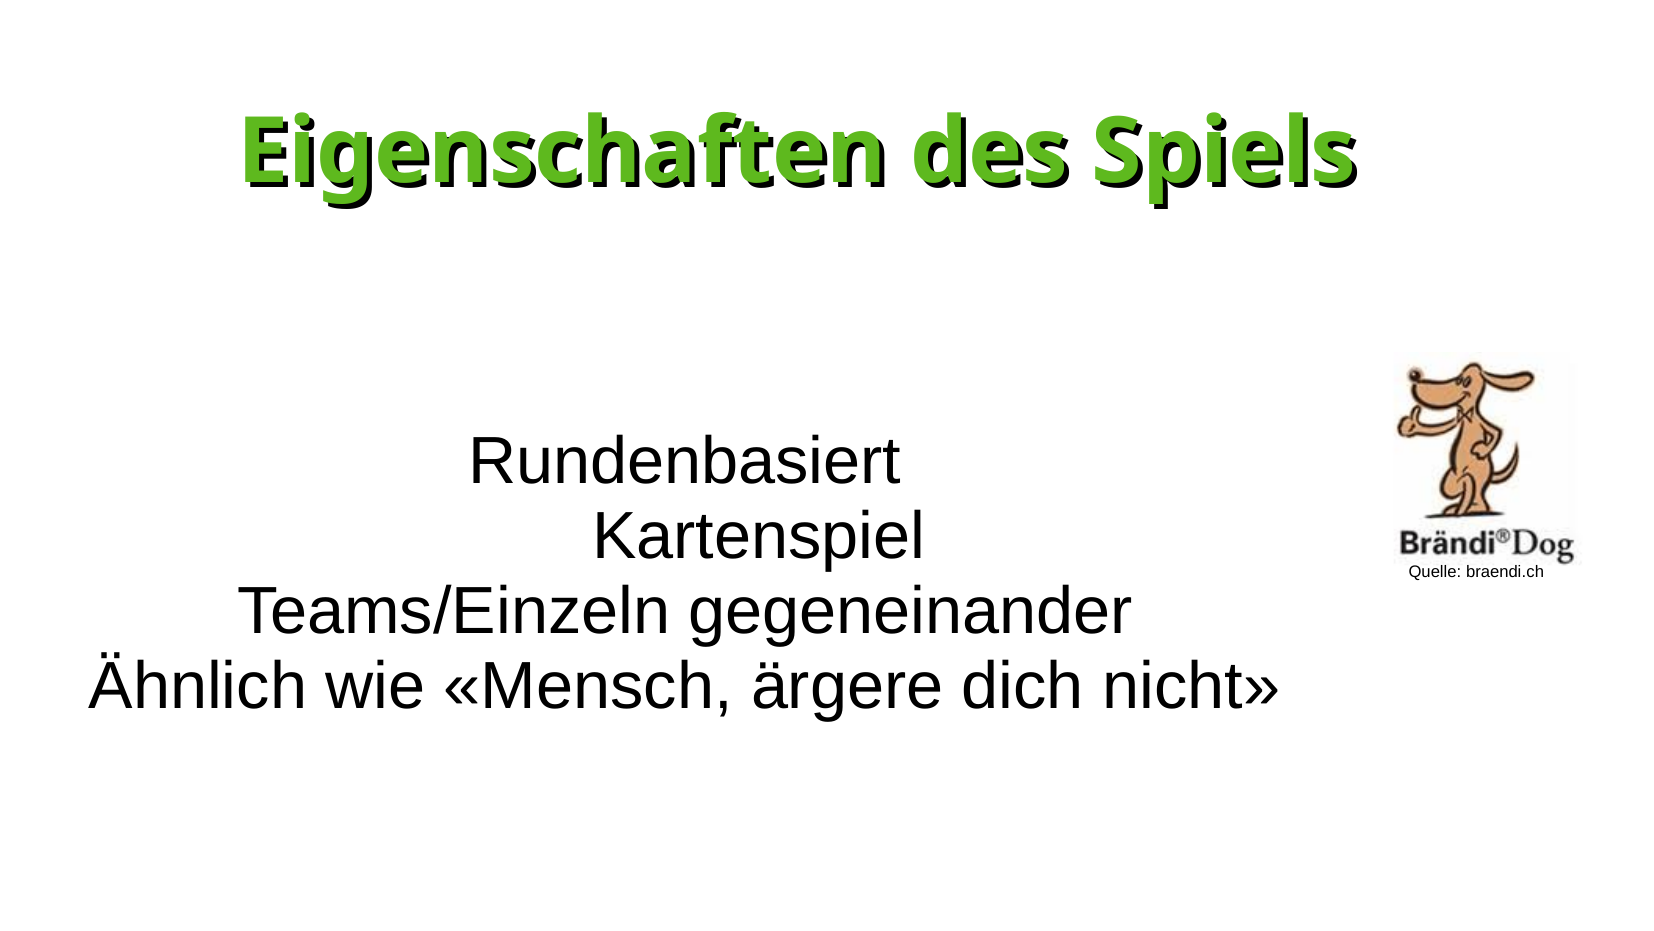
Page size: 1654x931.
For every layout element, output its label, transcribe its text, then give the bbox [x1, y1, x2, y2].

title Eigenschaften des Spiels [47, 69, 1548, 225]
text_box Quelle: braendi.ch [1393, 555, 1607, 589]
picture [1294, 352, 1654, 578]
subtitle Rundenbasiert Kartenspiel Teams/Einzeln gegeneinander Ähnlich wie «Mensch, ärgere dich nicht» [82, 342, 1288, 804]
